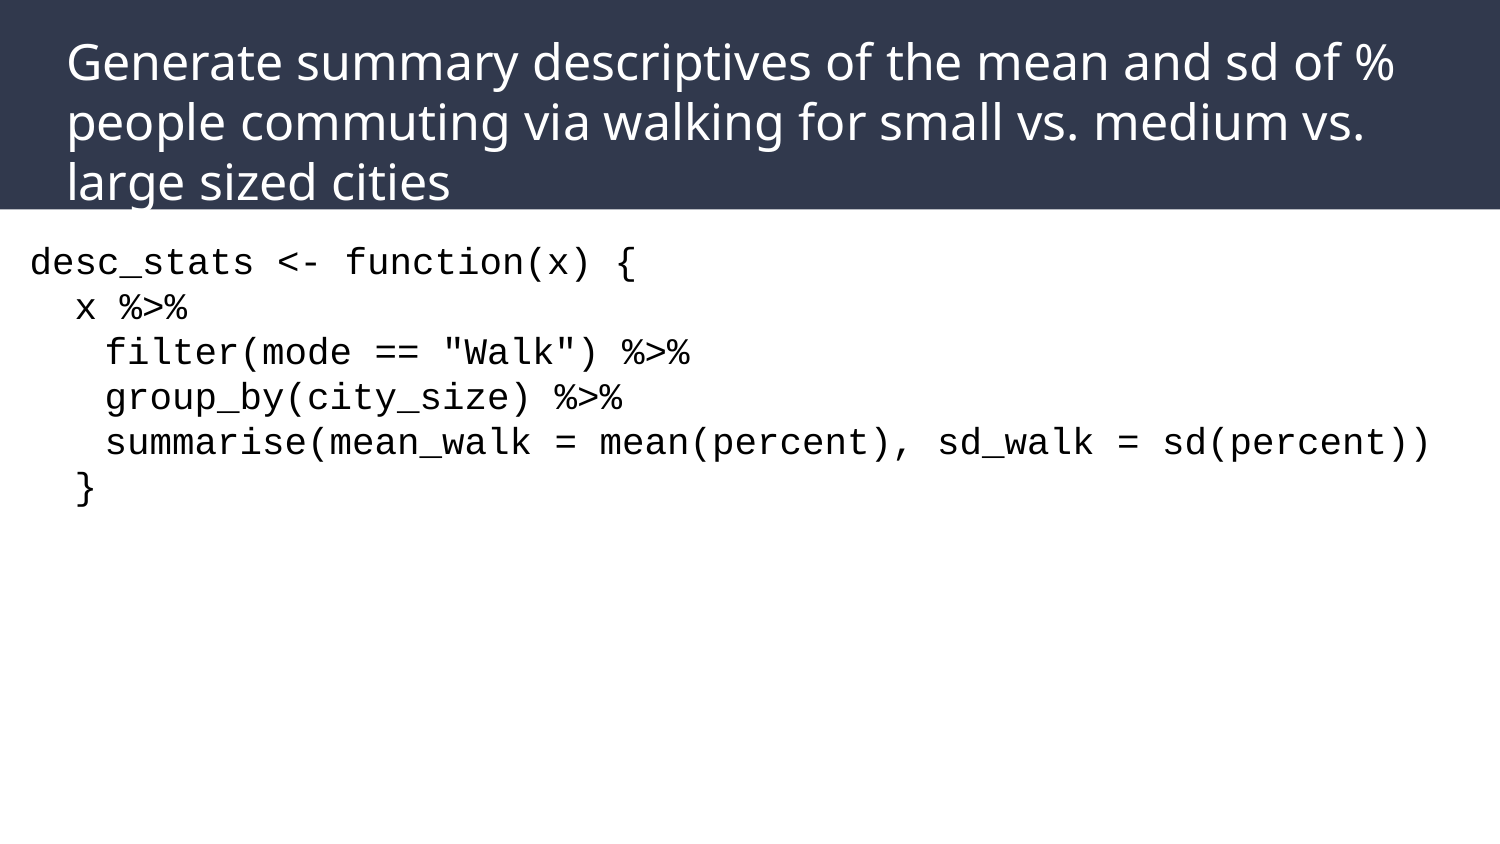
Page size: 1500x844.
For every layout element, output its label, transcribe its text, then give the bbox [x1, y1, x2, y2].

text_box desc_stats <- function(x) { x %>% filter(mode == "Walk") %>% group_by(city_size) %>% summarise(mean_walk = mean(percent), sd_walk = sd(percent)) } [14, 221, 1472, 826]
title Generate summary descriptives of the mean and sd of % people commuting via walking for small vs. medium vs. large sized cities [51, 15, 1449, 118]
